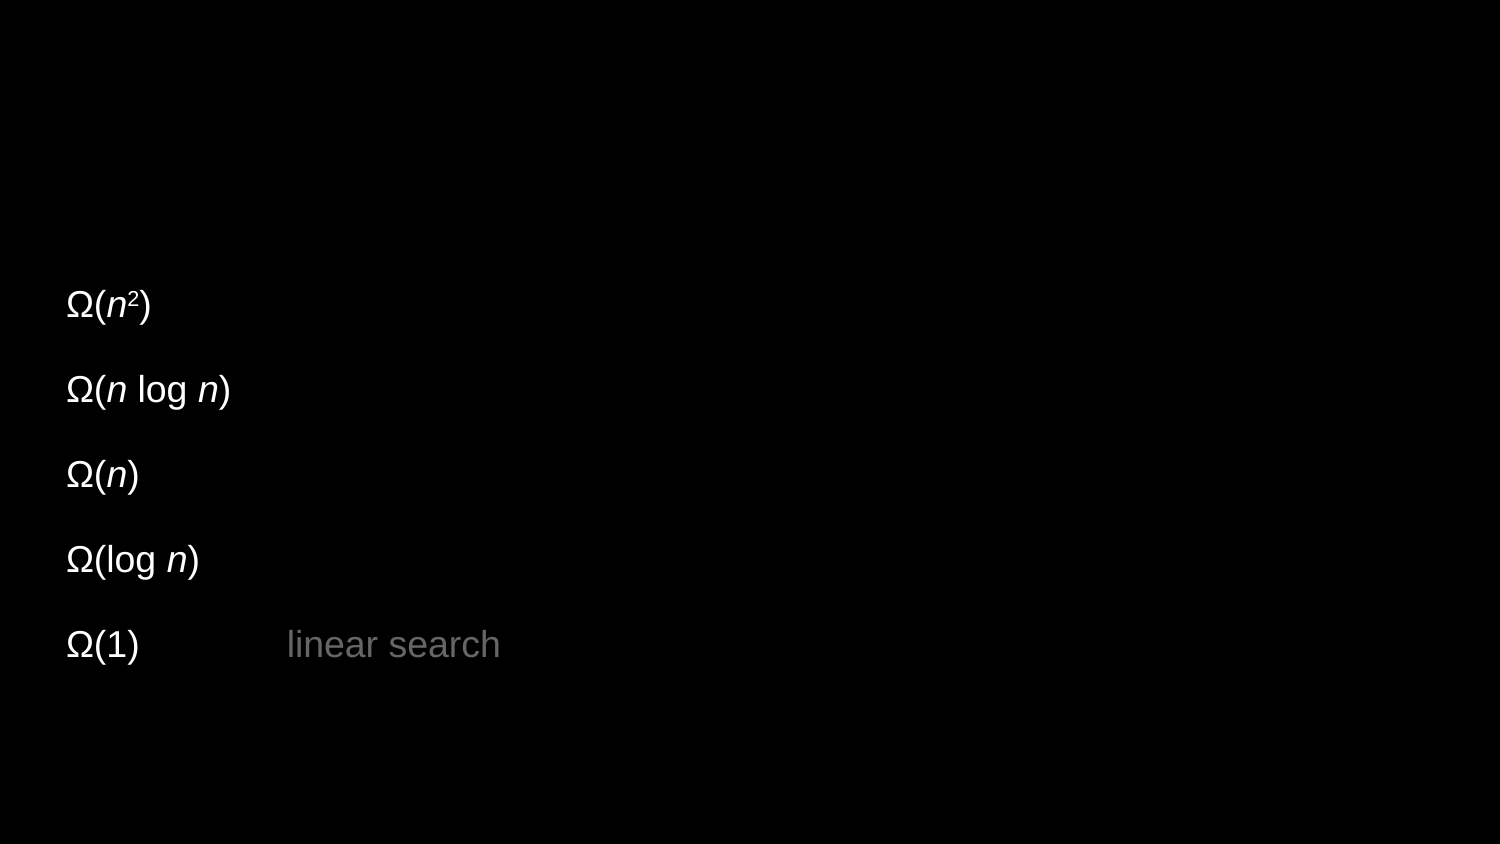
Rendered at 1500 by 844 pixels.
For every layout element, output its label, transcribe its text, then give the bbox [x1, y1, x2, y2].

list Ω(n2) Ω(n log n) Ω(n) Ω(log n) Ω(1) linear search [51, 189, 1449, 750]
